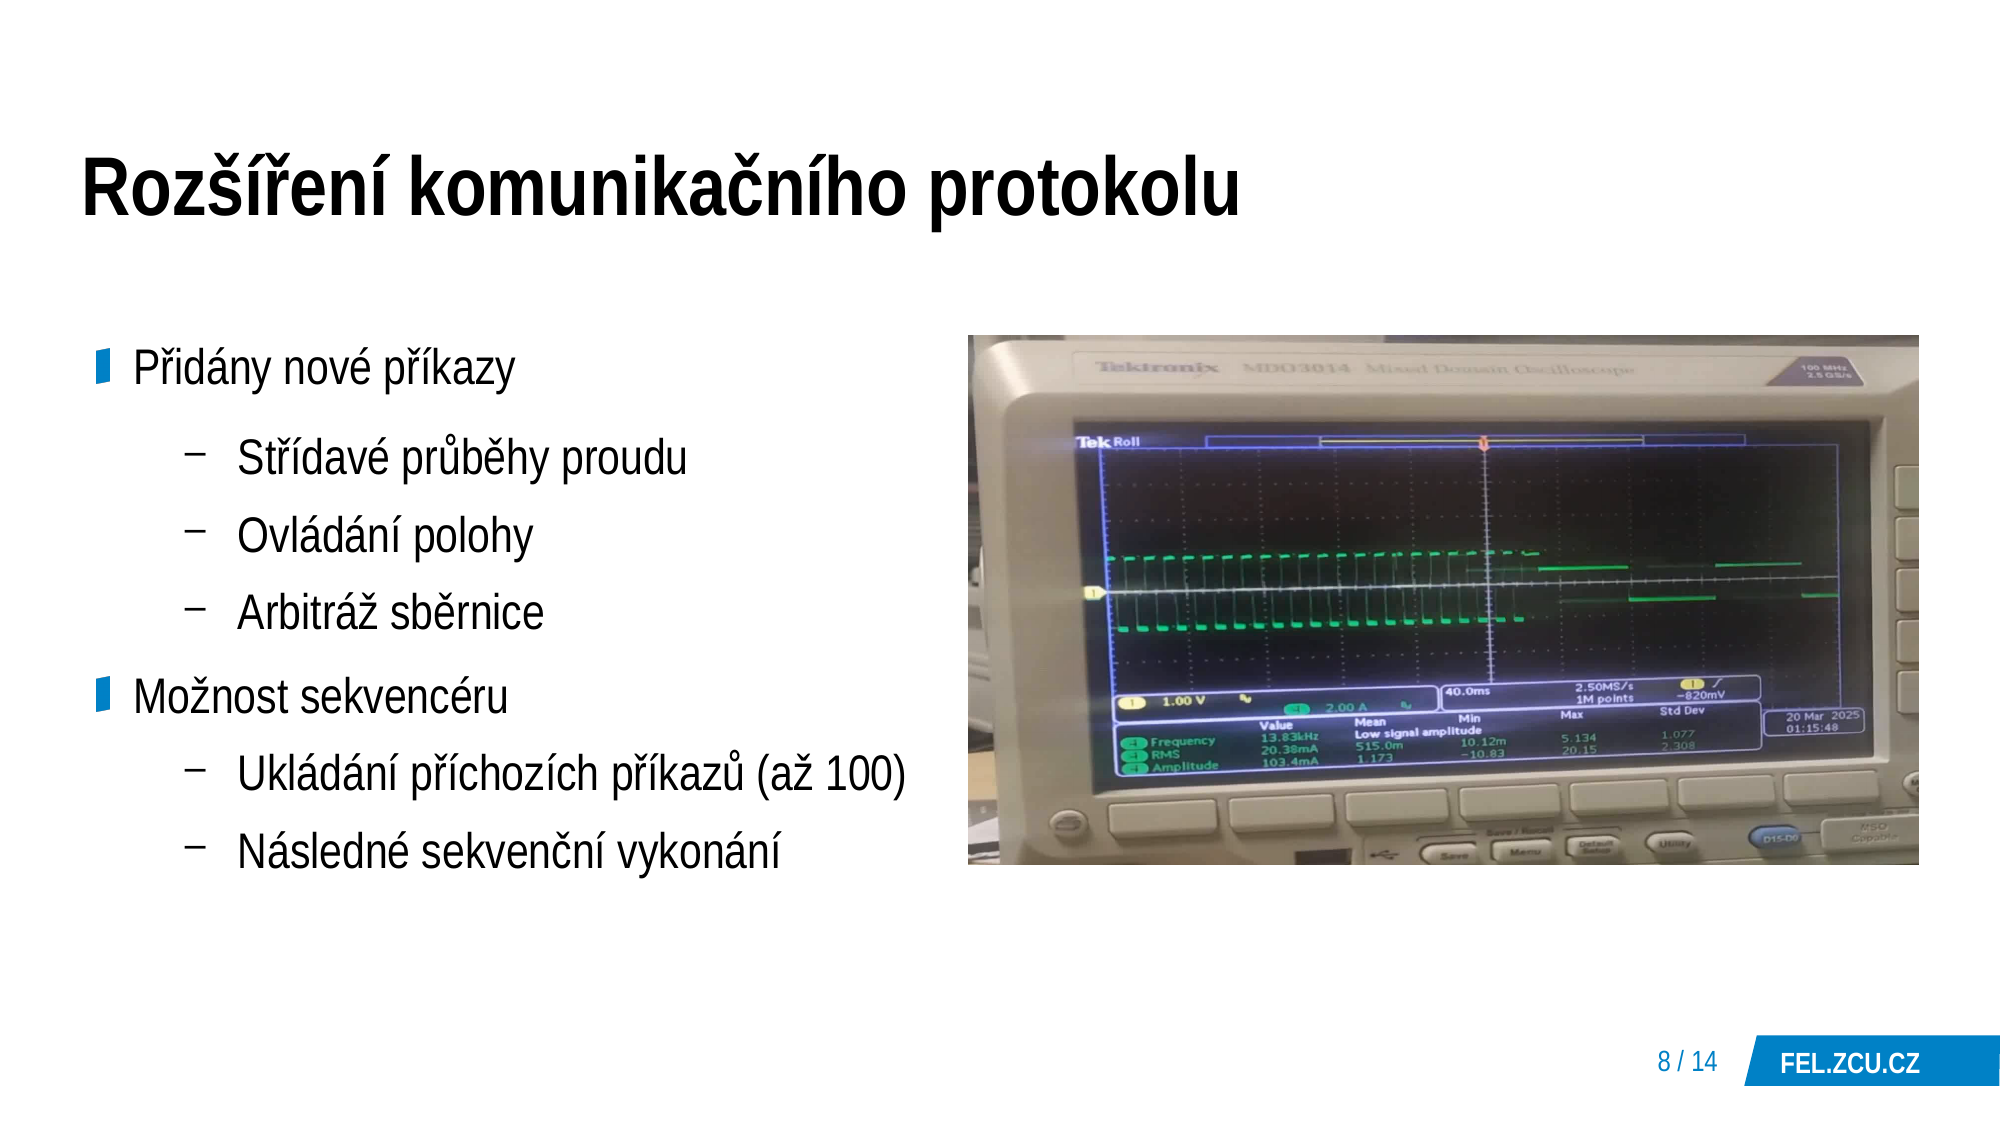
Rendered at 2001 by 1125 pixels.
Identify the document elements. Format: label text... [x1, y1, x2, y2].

slide_number <number> / 14 [1412, 1035, 1733, 1086]
title Rozšíření komunikačního protokolu [81, 146, 1918, 234]
list Přidány nové příkazy Střídavé průběhy proudu Ovládání polohy Arbitráž sběrnice Možnost sekvencéru Ukládání příchozích příkazů (až 100) Následné sekvenční vykonání [81, 334, 975, 1014]
text_box [967, 334, 1920, 866]
